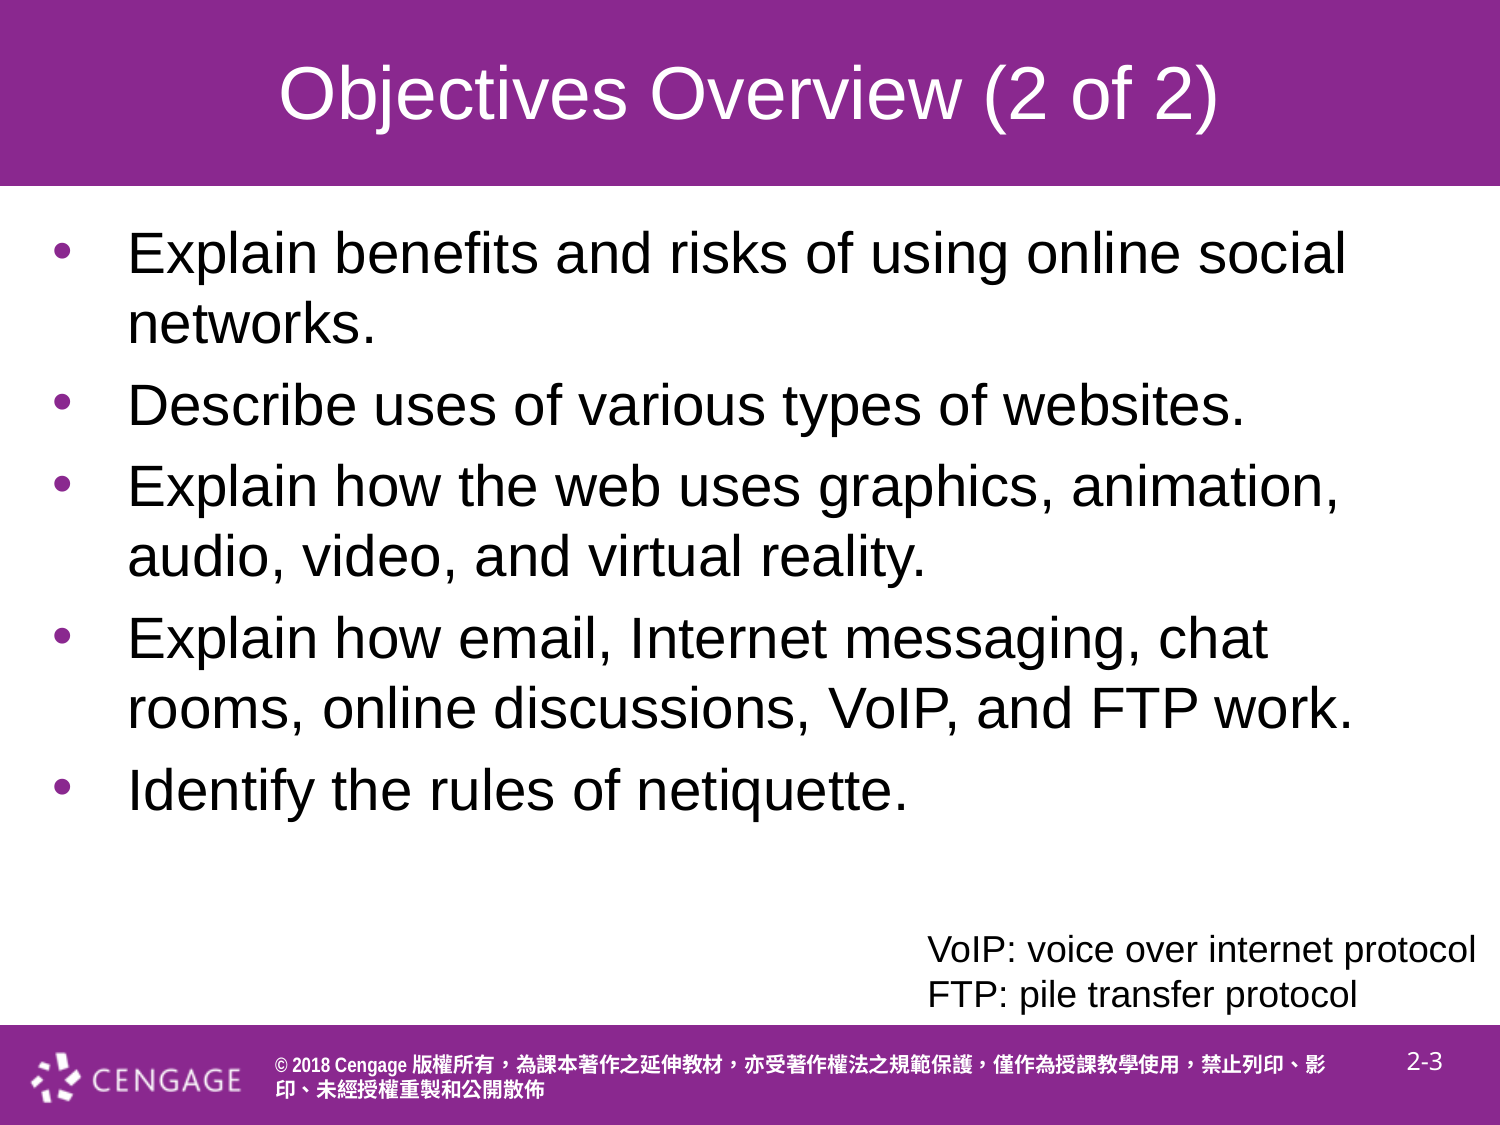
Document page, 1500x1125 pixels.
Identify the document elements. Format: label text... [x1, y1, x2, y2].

title Objectives Overview (2 of 2) [7, 4, 1493, 175]
text_box VoIP: voice over internet protocol FTP: pile transfer protocol [912, 917, 1500, 1023]
picture [21, 1043, 246, 1111]
list Explain benefits and risks of using online social networks. Describe uses of various types of websites. Explain how the web uses graphics, animation, audio, video, and virtual reality. Explain how email, Internet messaging, chat rooms, online discussions, VoIP, and FTP work. Identify the rules of netiquette. [37, 207, 1475, 925]
